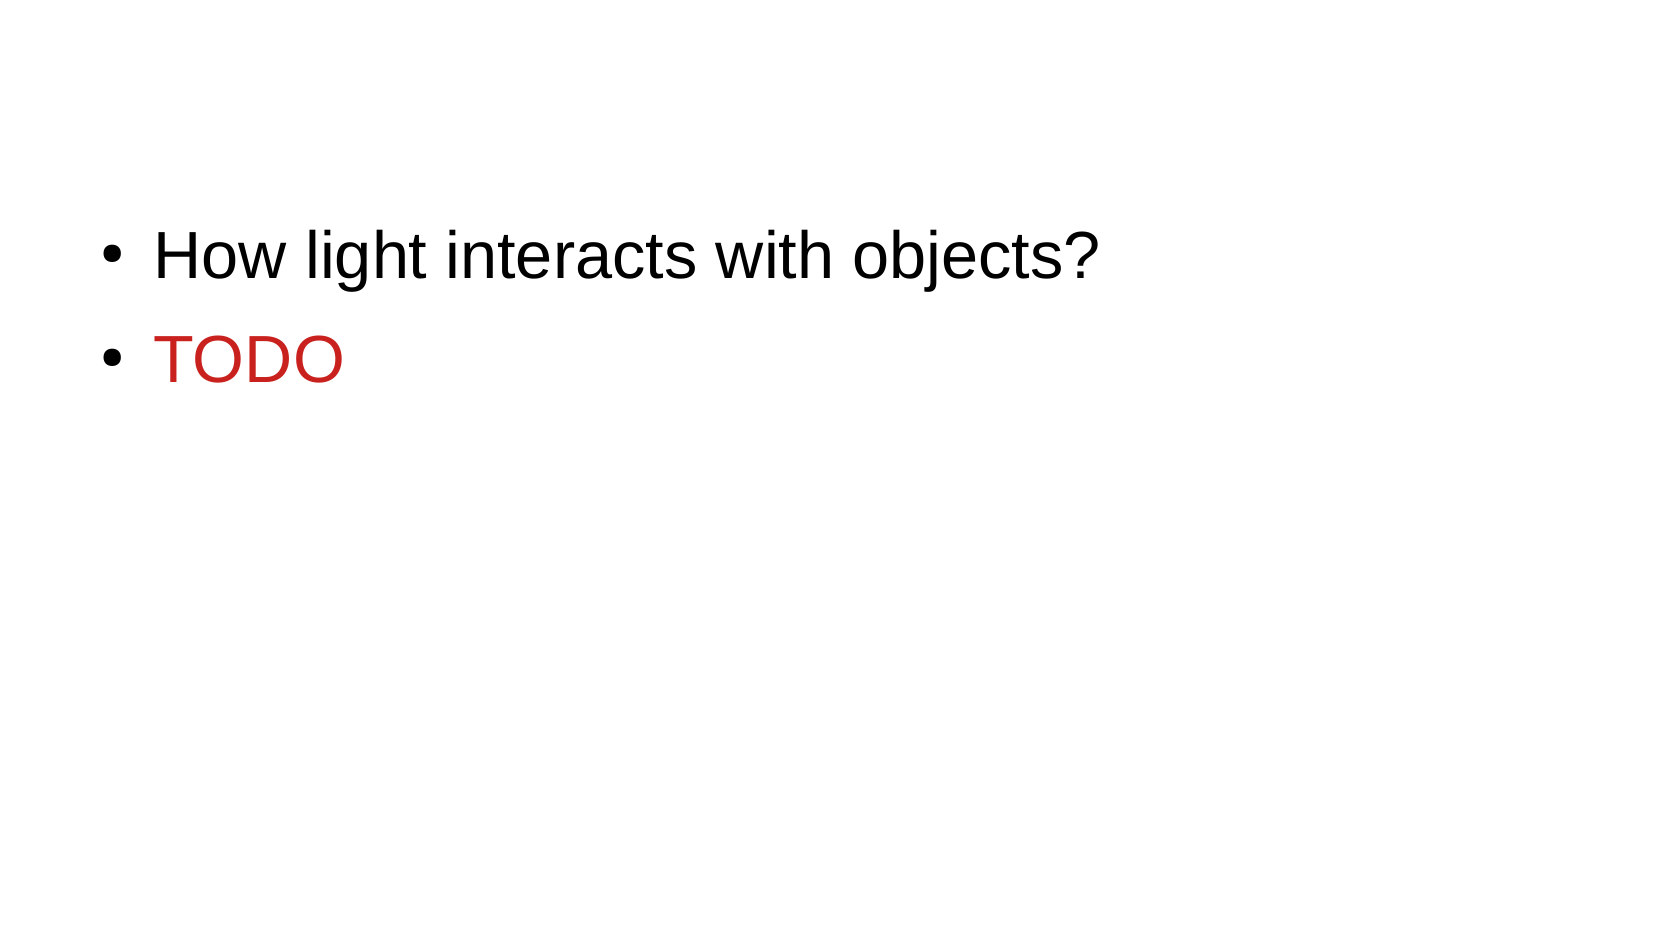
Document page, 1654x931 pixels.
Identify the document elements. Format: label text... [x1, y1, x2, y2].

list How light interacts with objects? TODO [82, 217, 1571, 758]
